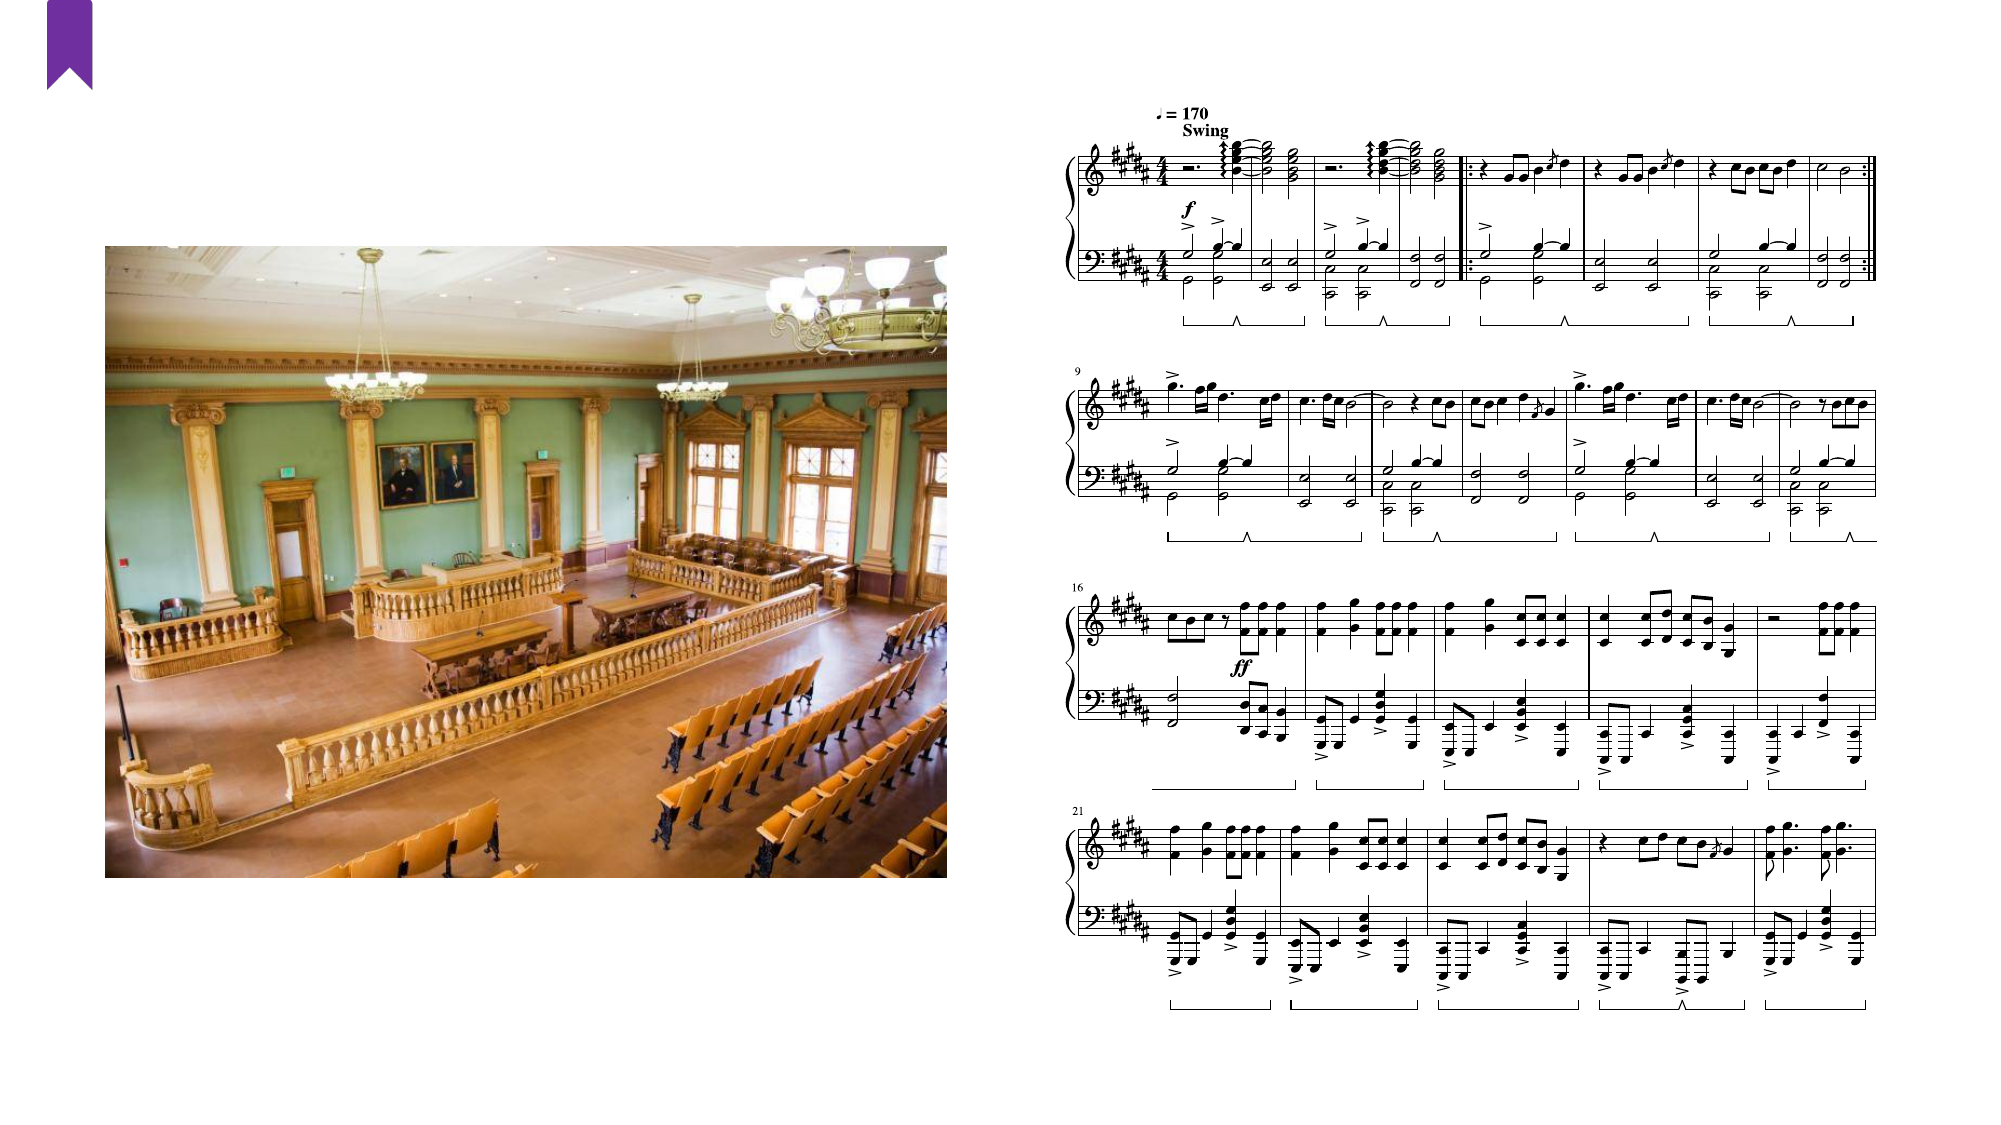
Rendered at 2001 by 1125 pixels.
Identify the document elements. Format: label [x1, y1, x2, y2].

picture [1058, 105, 1890, 1020]
picture [105, 246, 947, 879]
picture [15, 0, 124, 99]
